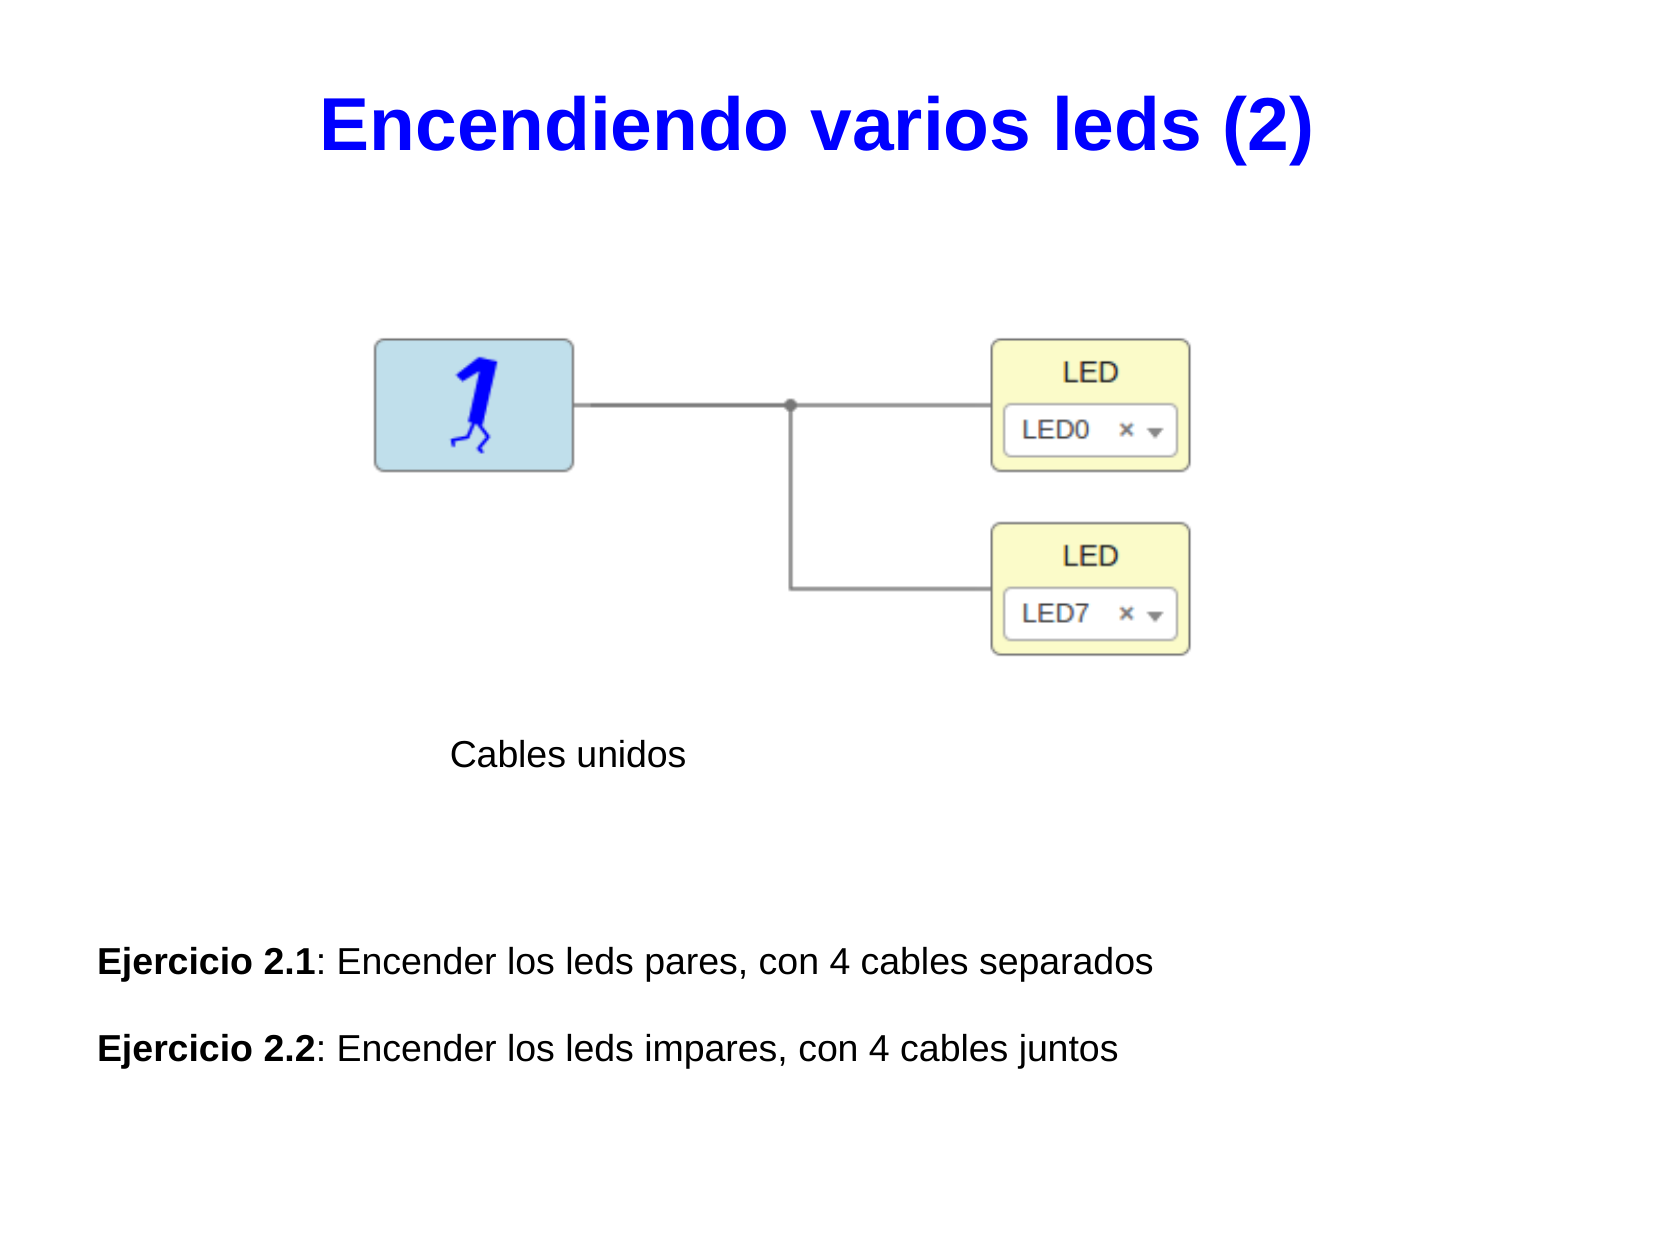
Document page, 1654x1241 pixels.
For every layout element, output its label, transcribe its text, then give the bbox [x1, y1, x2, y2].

text_box Ejercicio 2.2: Encender los leds impares, con 4 cables juntos [82, 1020, 1343, 1077]
text_box Ejercicio 2.1: Encender los leds pares, con 4 cables separados [82, 933, 1343, 991]
text_box Cables unidos [435, 726, 721, 784]
text_box Encendiendo varios leds (2) [90, 75, 1546, 174]
picture [360, 316, 1214, 676]
